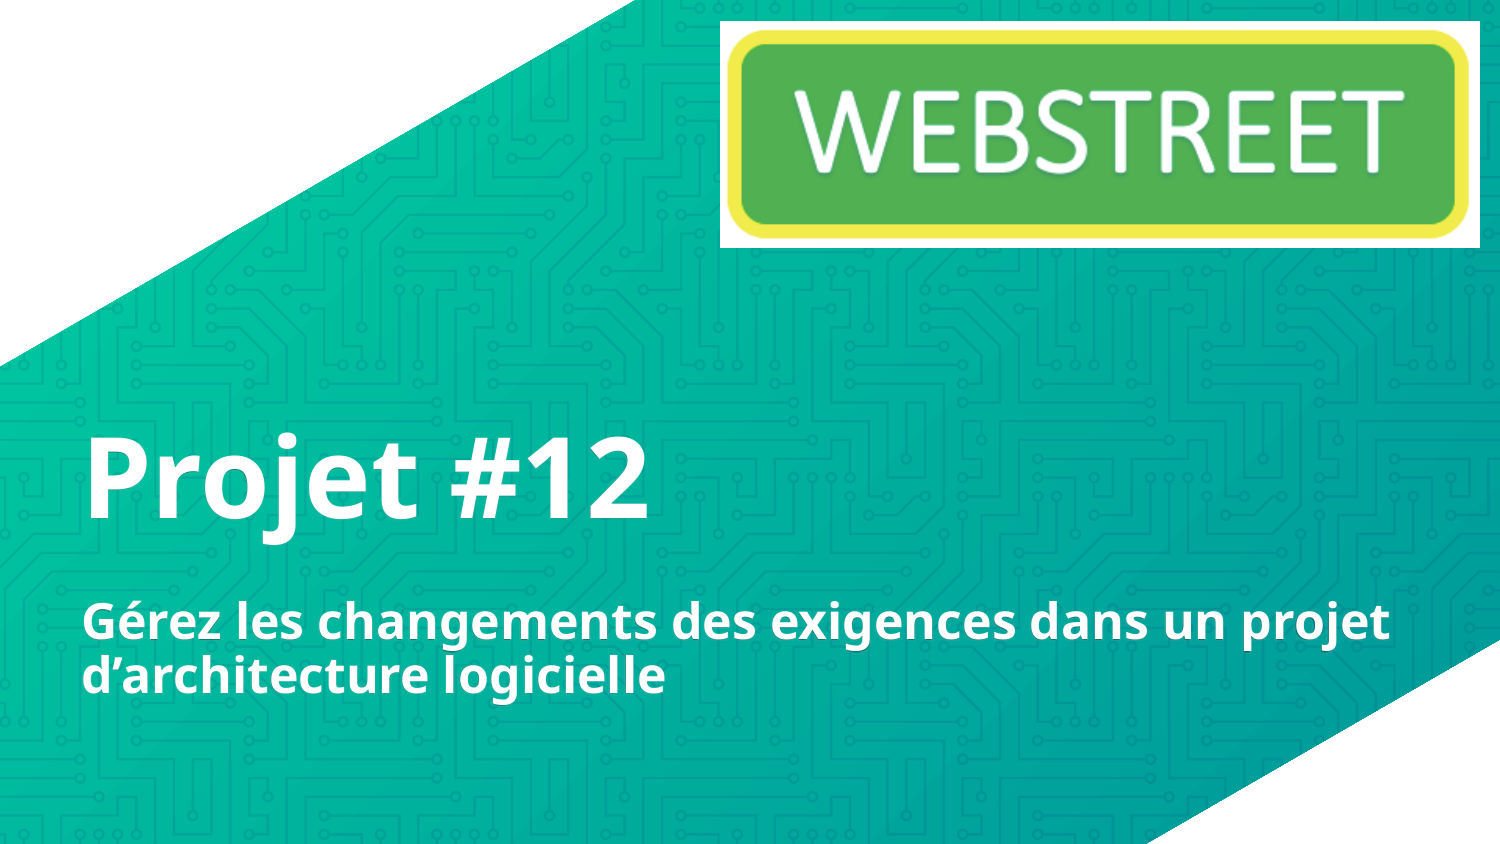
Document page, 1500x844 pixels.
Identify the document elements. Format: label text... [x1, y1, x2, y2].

picture [720, 21, 1480, 249]
title Projet #12 Gérez les changements des exigences dans un projet d’architecture logicielle [81, 307, 1394, 705]
